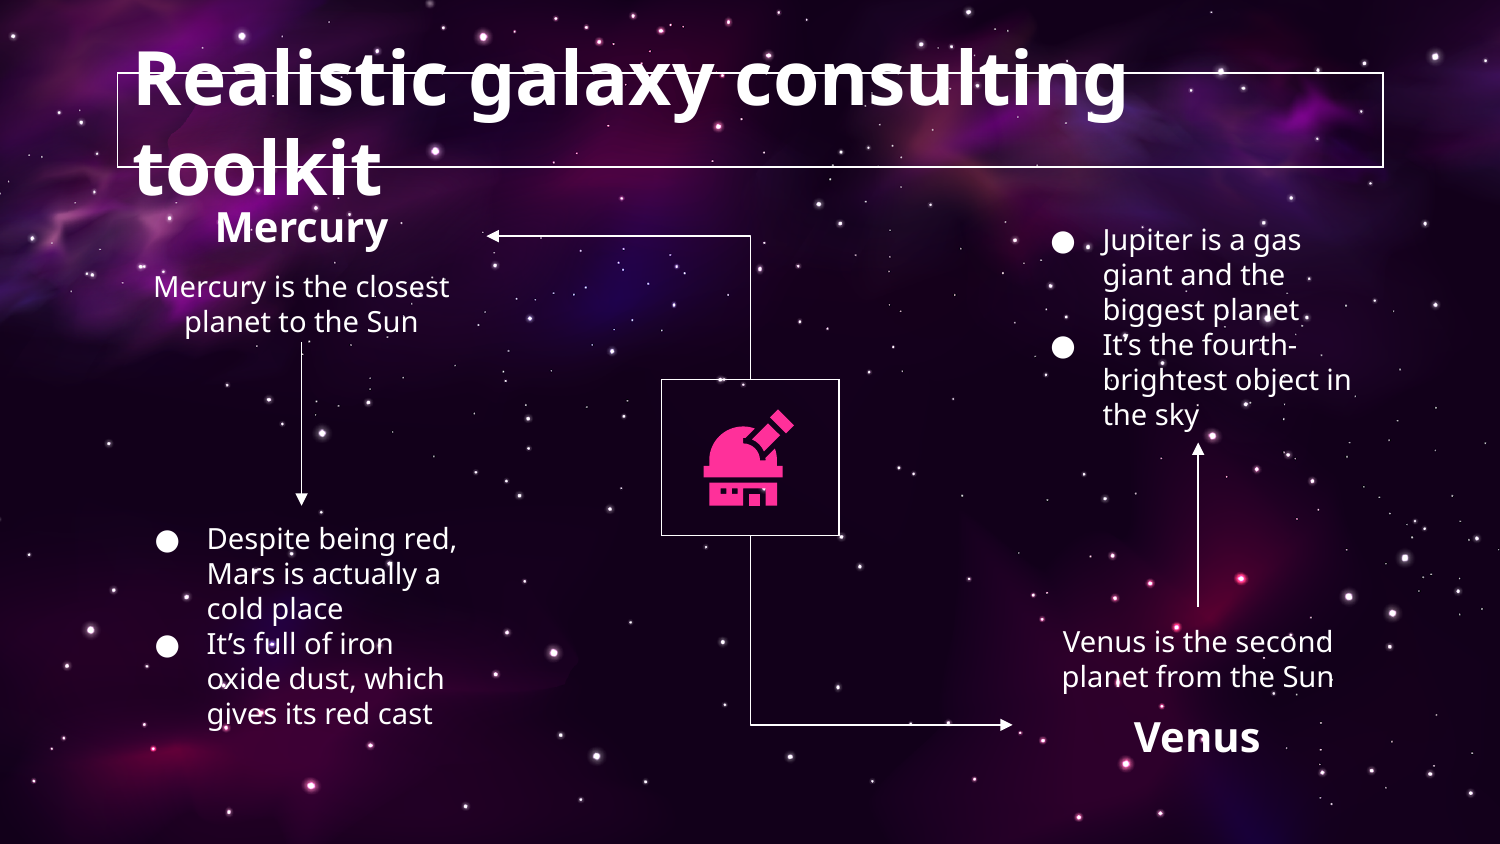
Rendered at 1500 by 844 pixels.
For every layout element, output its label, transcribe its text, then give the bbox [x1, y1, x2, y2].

text_box Venus [1012, 695, 1383, 755]
text_box [769, 409, 794, 434]
title Realistic galaxy consulting toolkit [117, 72, 1383, 167]
text_box Jupiter is a gas giant and the biggest planet It’s the fourth-brightest object in the sky [1012, 206, 1383, 456]
text_box [709, 482, 778, 506]
text_box Mercury [116, 206, 487, 253]
picture [0, 0, 1500, 844]
text_box Venus is the second planet from the Sun [1013, 619, 1383, 708]
text_box [703, 426, 783, 478]
text_box Despite being red, Mars is actually a cold place It’s full of iron oxide dust, which gives its red cast [116, 505, 487, 755]
text_box [749, 494, 760, 506]
text_box Mercury is the closest planet to the Sun [116, 253, 487, 342]
text_box [752, 423, 781, 452]
